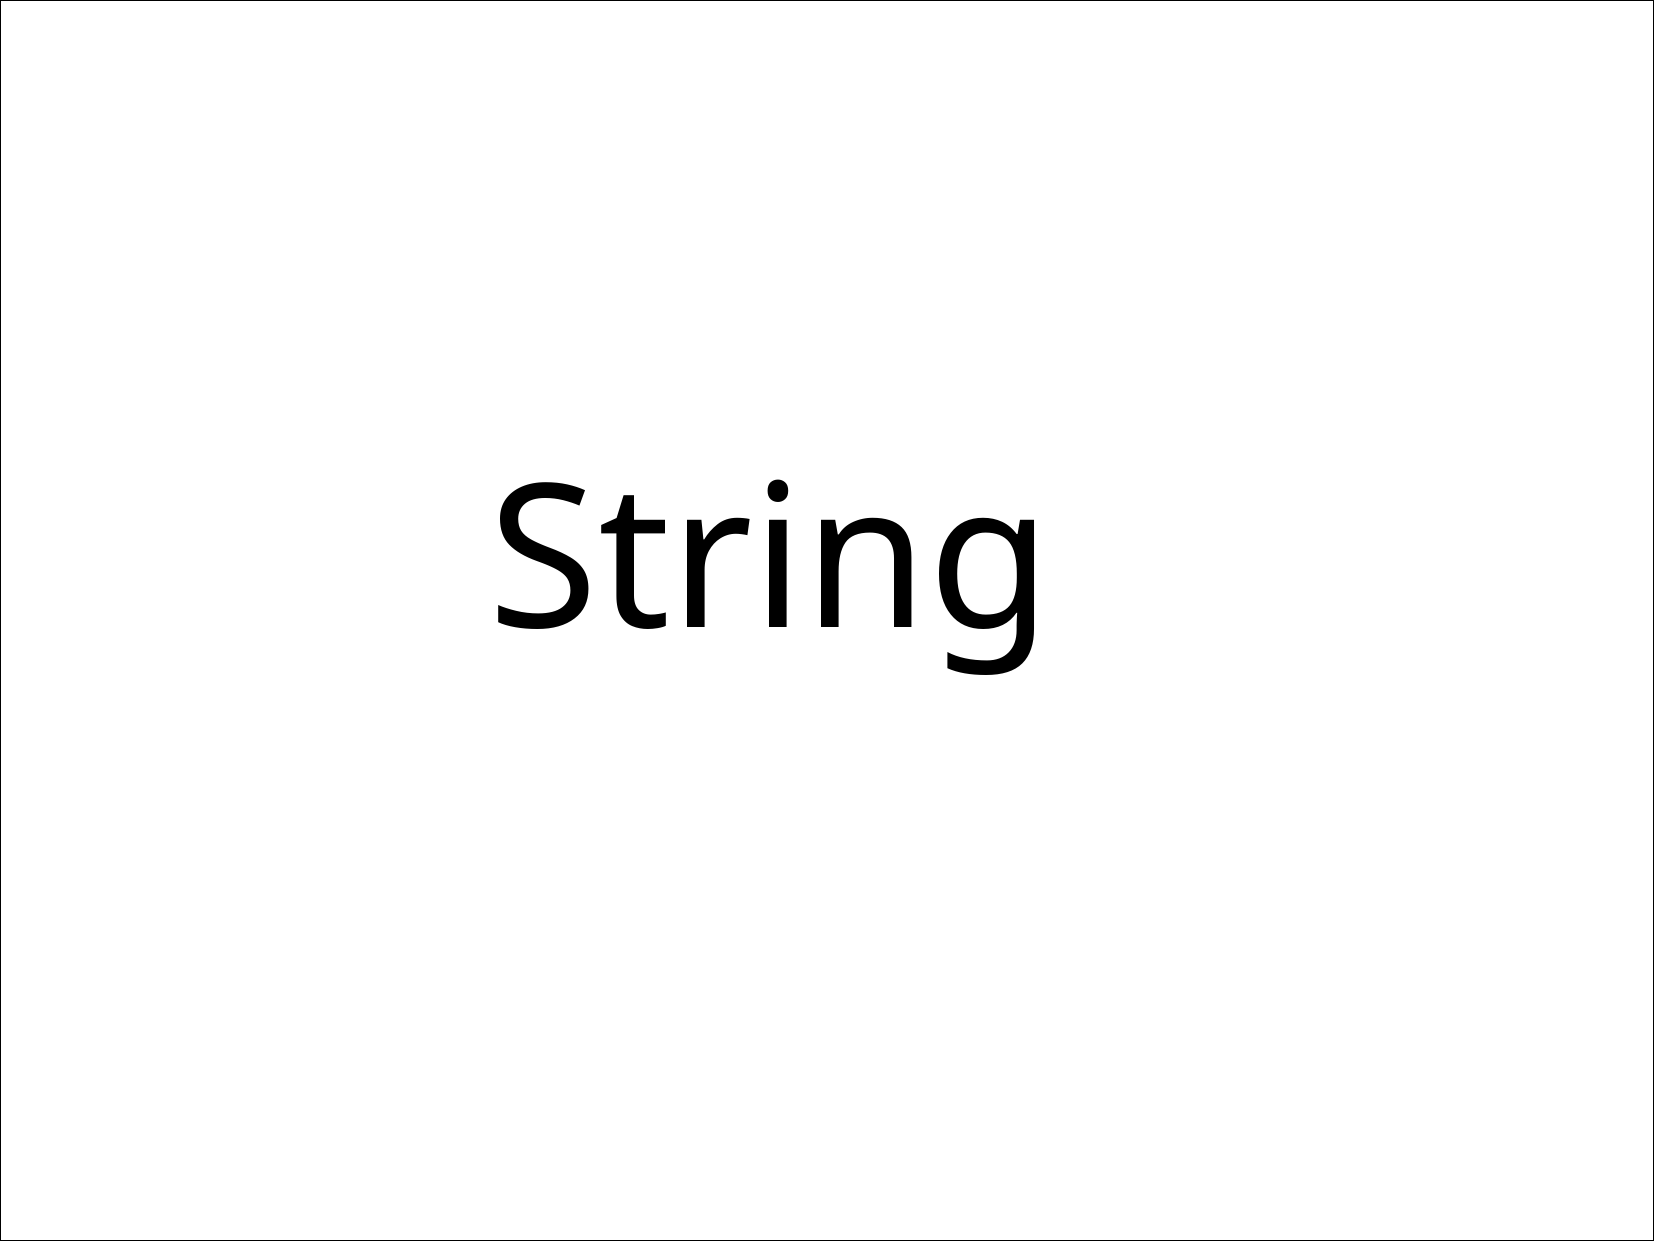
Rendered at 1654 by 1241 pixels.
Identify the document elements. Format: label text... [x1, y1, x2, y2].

text_box [0, 0, 1654, 1241]
text_box String [265, 406, 1506, 744]
